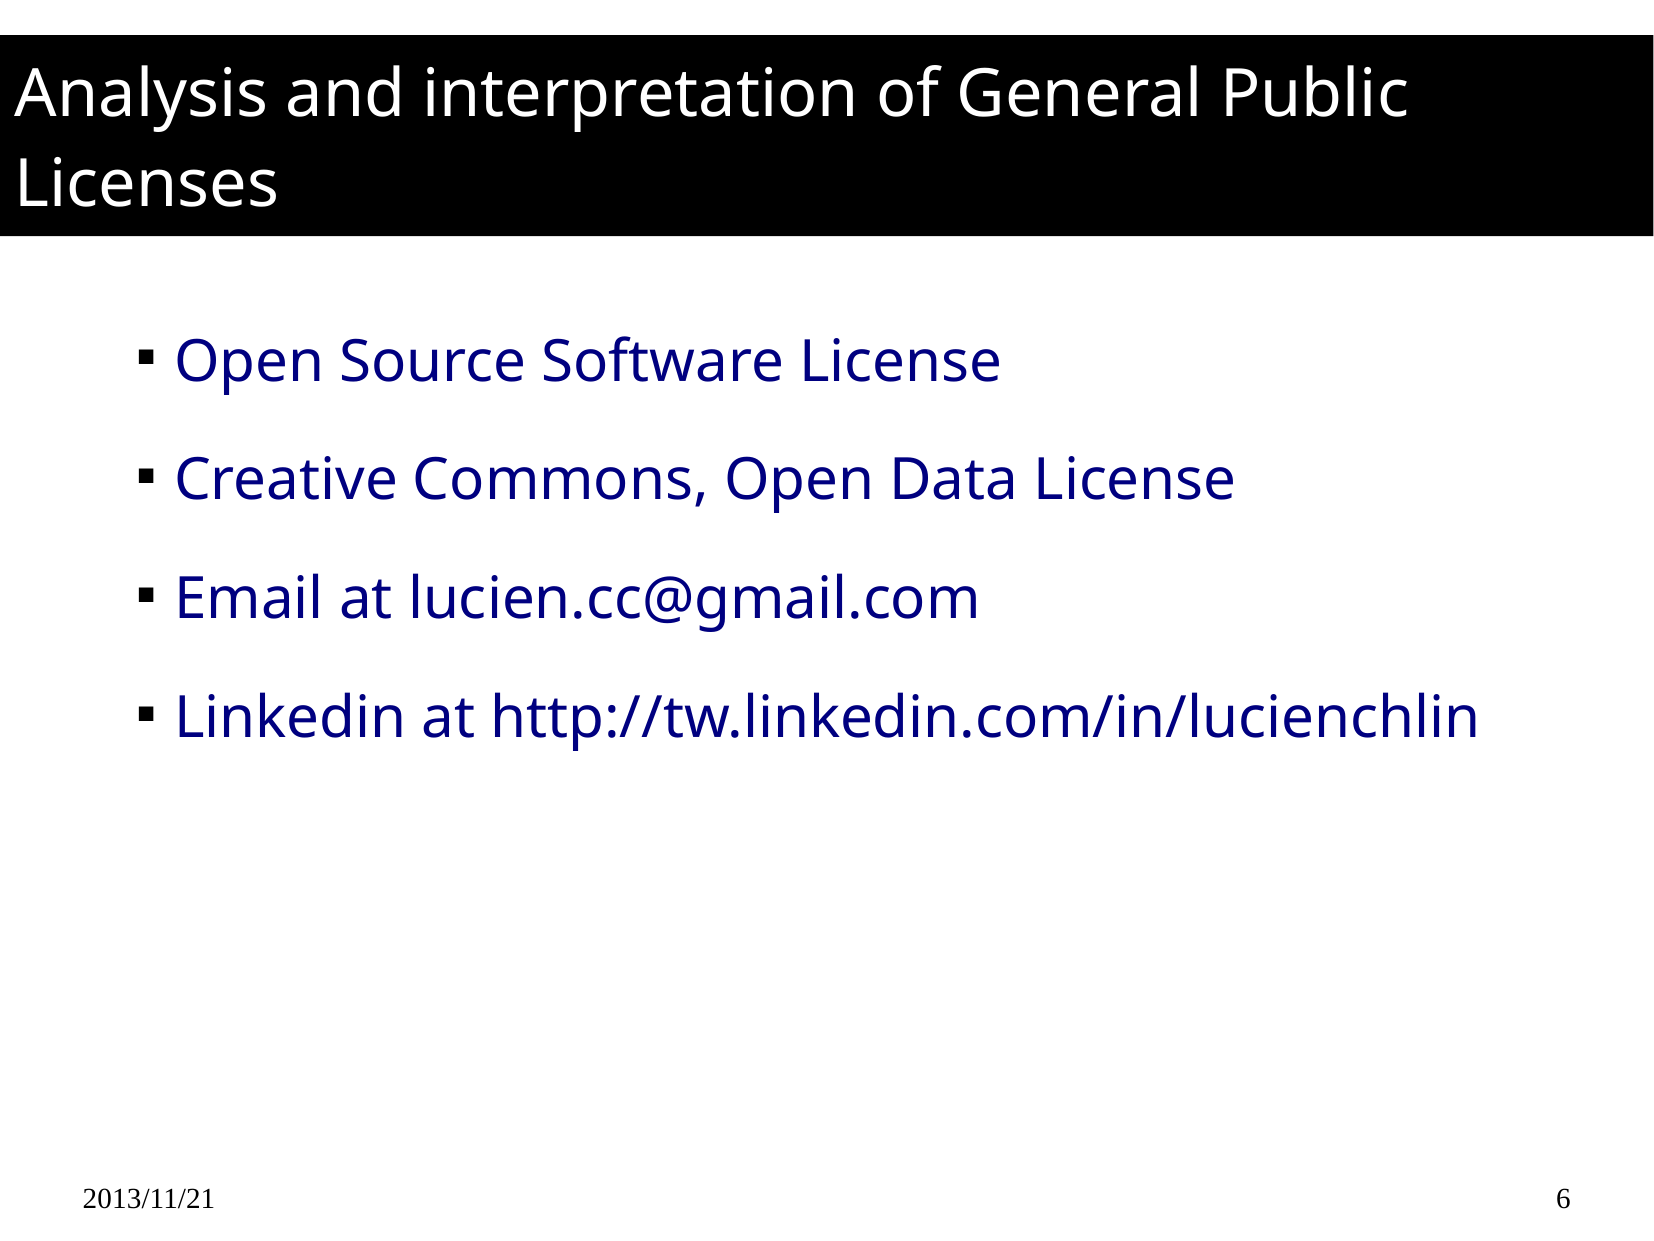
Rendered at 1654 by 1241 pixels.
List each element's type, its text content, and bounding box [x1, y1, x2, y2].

text_box Open Source Software License Creative Commons, Open Data License Email at lucien.cc@gmail.com Linkedin at http://tw.linkedin.com/in/lucienchlin [88, 271, 1595, 773]
text_box Analysis and interpretation of General Public Licenses [0, 35, 1654, 237]
